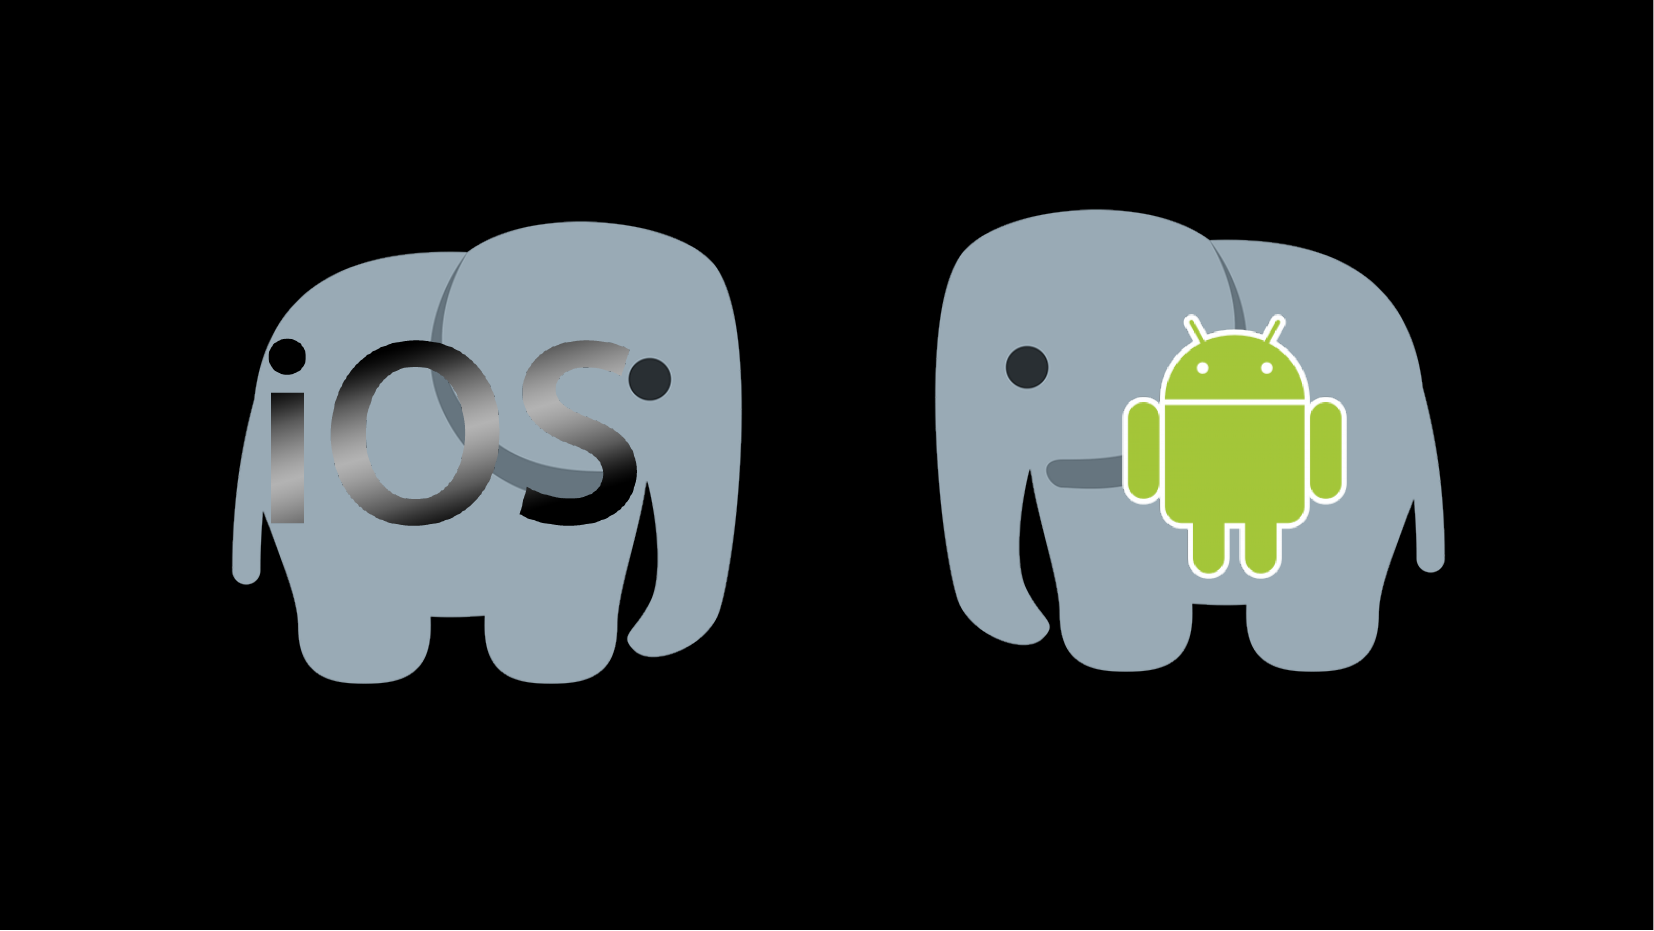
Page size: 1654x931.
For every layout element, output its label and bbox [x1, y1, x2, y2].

picture [218, 165, 756, 703]
picture [921, 153, 1459, 692]
